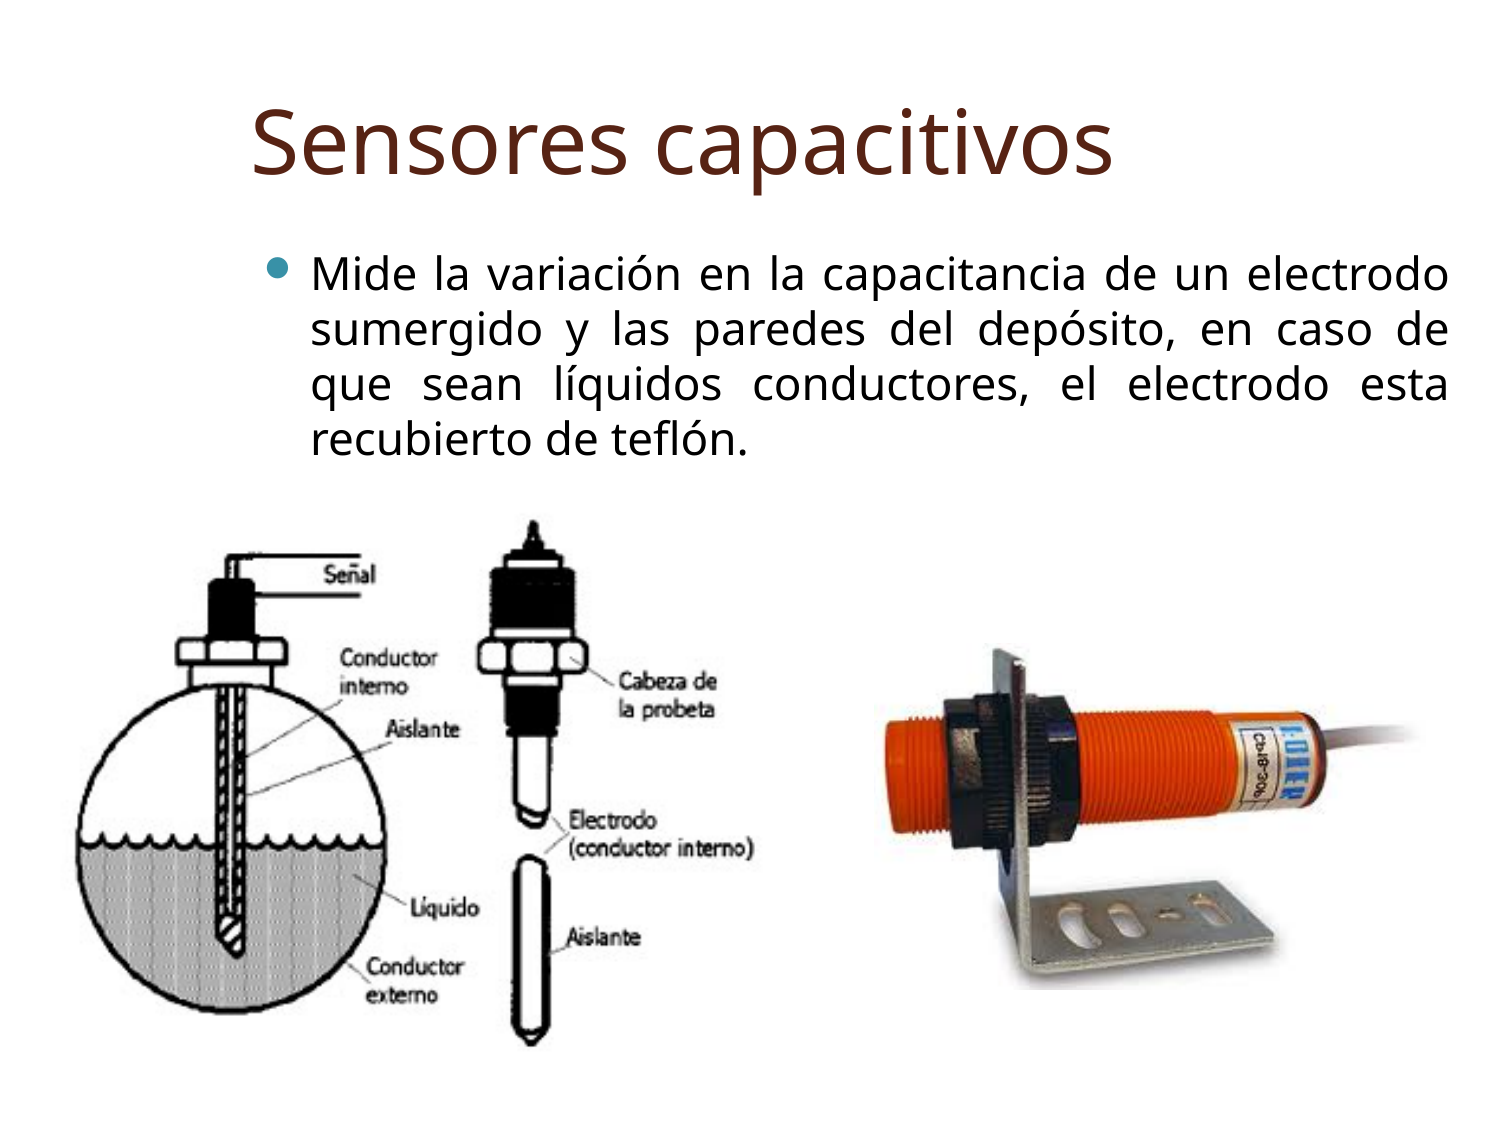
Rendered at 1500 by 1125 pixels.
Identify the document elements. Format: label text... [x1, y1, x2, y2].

title Sensores capacitivos [235, 45, 1466, 233]
list Mide la variación en la capacitancia de un electrodo sumergido y las paredes del depósito, en caso de que sean líquidos conductores, el electrodo esta recubierto de teflón. [235, 237, 1466, 1025]
picture [874, 643, 1426, 991]
picture [24, 496, 781, 1066]
